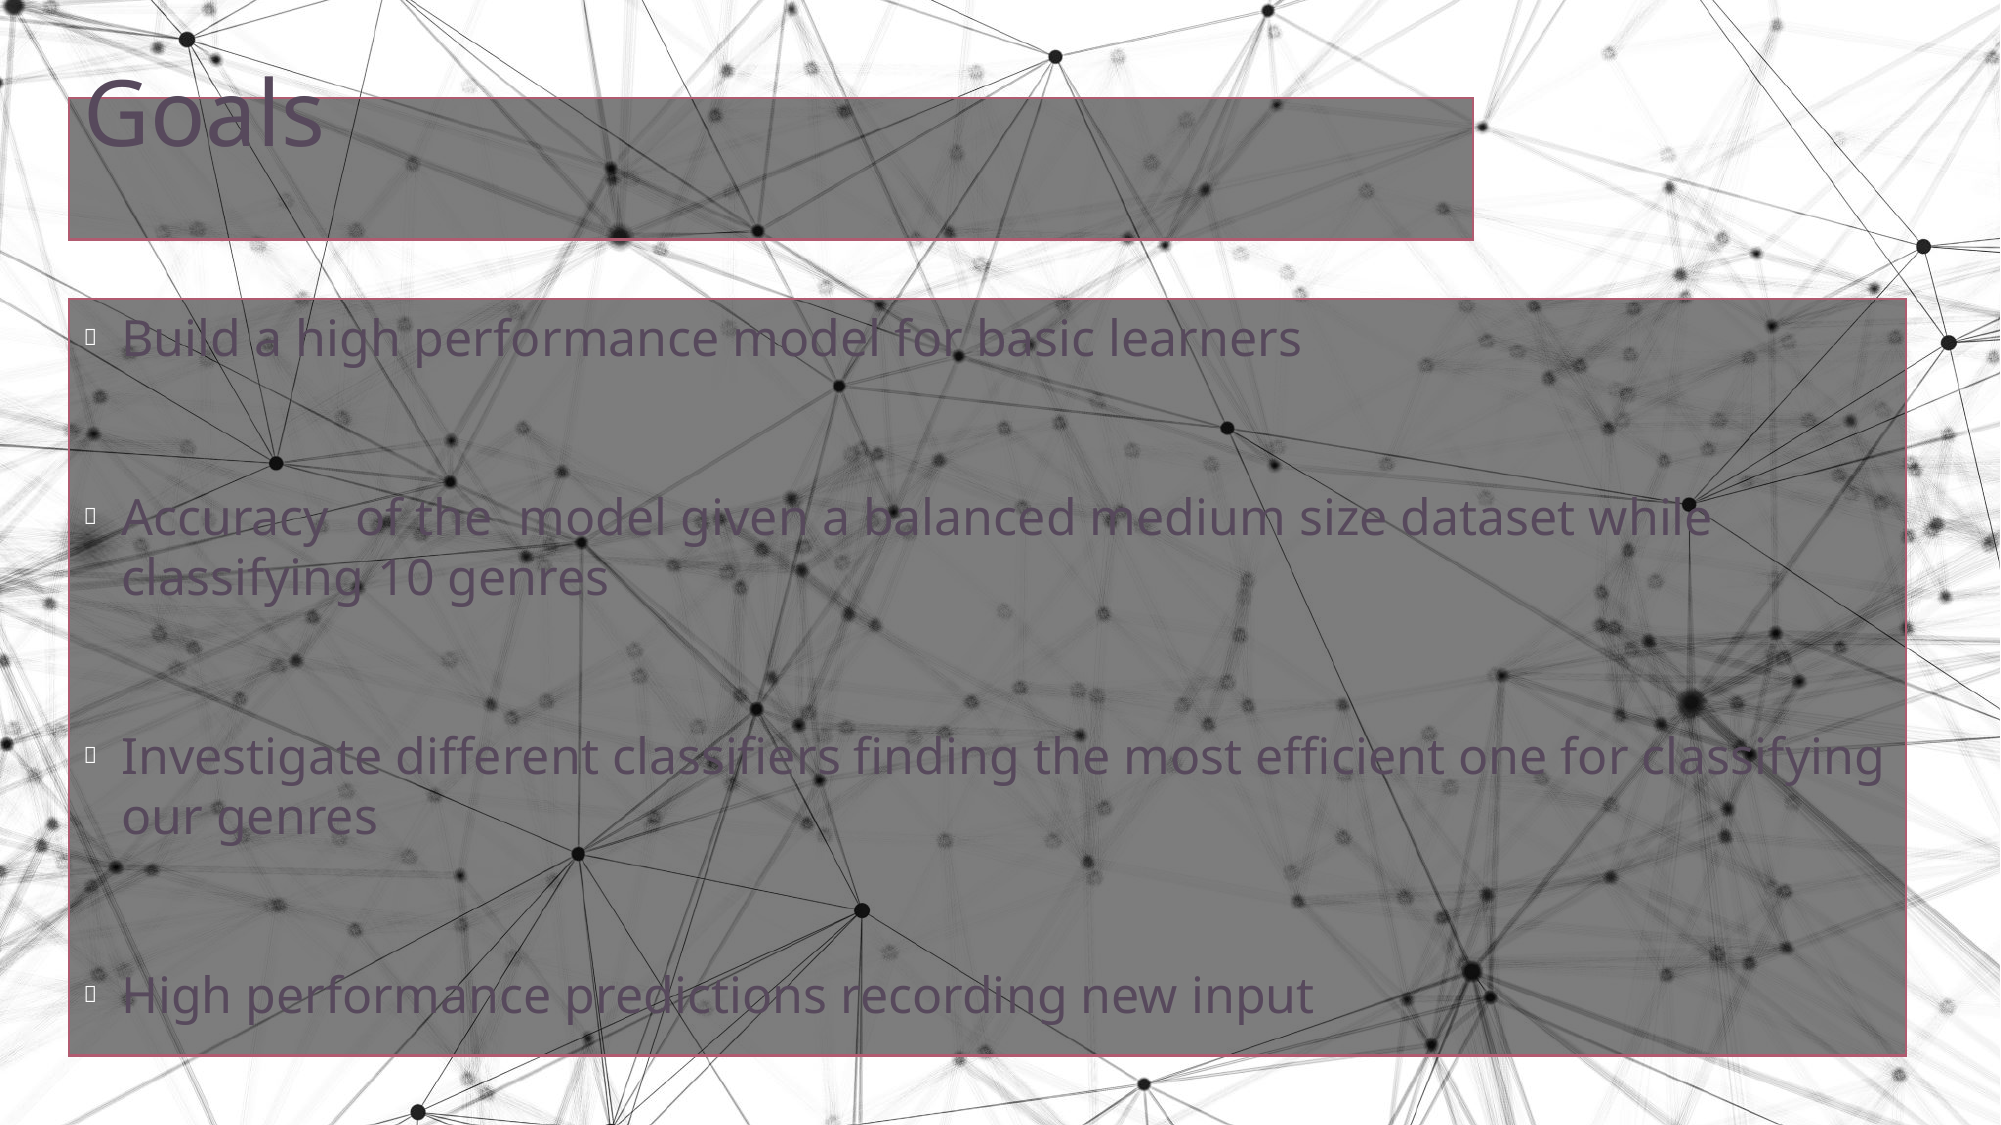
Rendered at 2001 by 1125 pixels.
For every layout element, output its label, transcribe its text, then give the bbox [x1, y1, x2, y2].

picture [0, 0, 2000, 1125]
list Build a high performance model for basic learners Accuracy of the model given a balanced medium size dataset while classifying 10 genres Investigate different classifiers finding the most efficient one for classifying our genres High performance predictions recording new input Build a model capable of efficient predictions given new input [68, 299, 1906, 1056]
title Goals [68, 59, 1799, 278]
